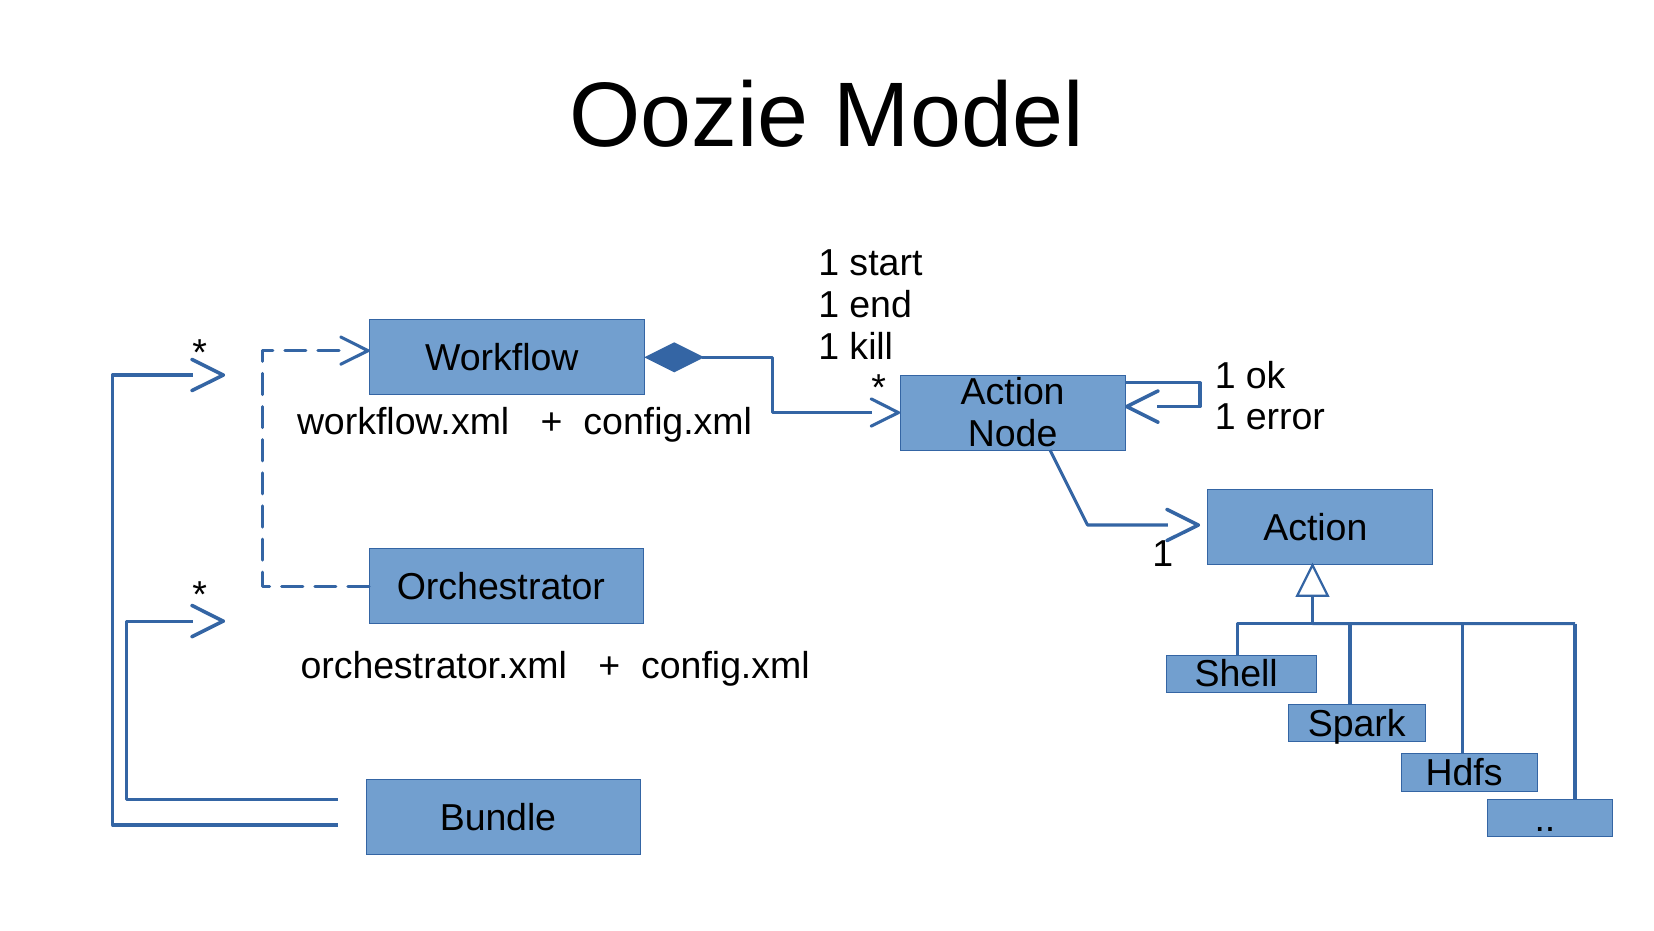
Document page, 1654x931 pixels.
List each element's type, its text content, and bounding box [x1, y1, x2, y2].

text_box orchestrator.xml + config.xml [285, 637, 826, 695]
title Oozie Model [82, 37, 1571, 193]
text_box 1 [1137, 525, 1188, 582]
text_box Bundle [366, 779, 641, 855]
text_box * [856, 376, 901, 416]
text_box Shell [1166, 655, 1317, 693]
text_box * [177, 323, 222, 381]
text_box Workflow [369, 319, 645, 393]
text_box Orchestrator [369, 548, 644, 624]
text_box .. [1487, 799, 1613, 837]
text_box workflow.xml + config.xml [282, 393, 768, 451]
text_box Action [1207, 489, 1433, 565]
text_box 1 start 1 end 1 kill [803, 234, 938, 376]
text_box Spark [1288, 704, 1426, 742]
text_box 1 ok 1 error [1200, 346, 1340, 446]
text_box Hdfs [1401, 753, 1538, 792]
text_box Action Node [900, 375, 1126, 451]
text_box * [177, 565, 222, 623]
text_box Spark [1338, 718, 1348, 734]
